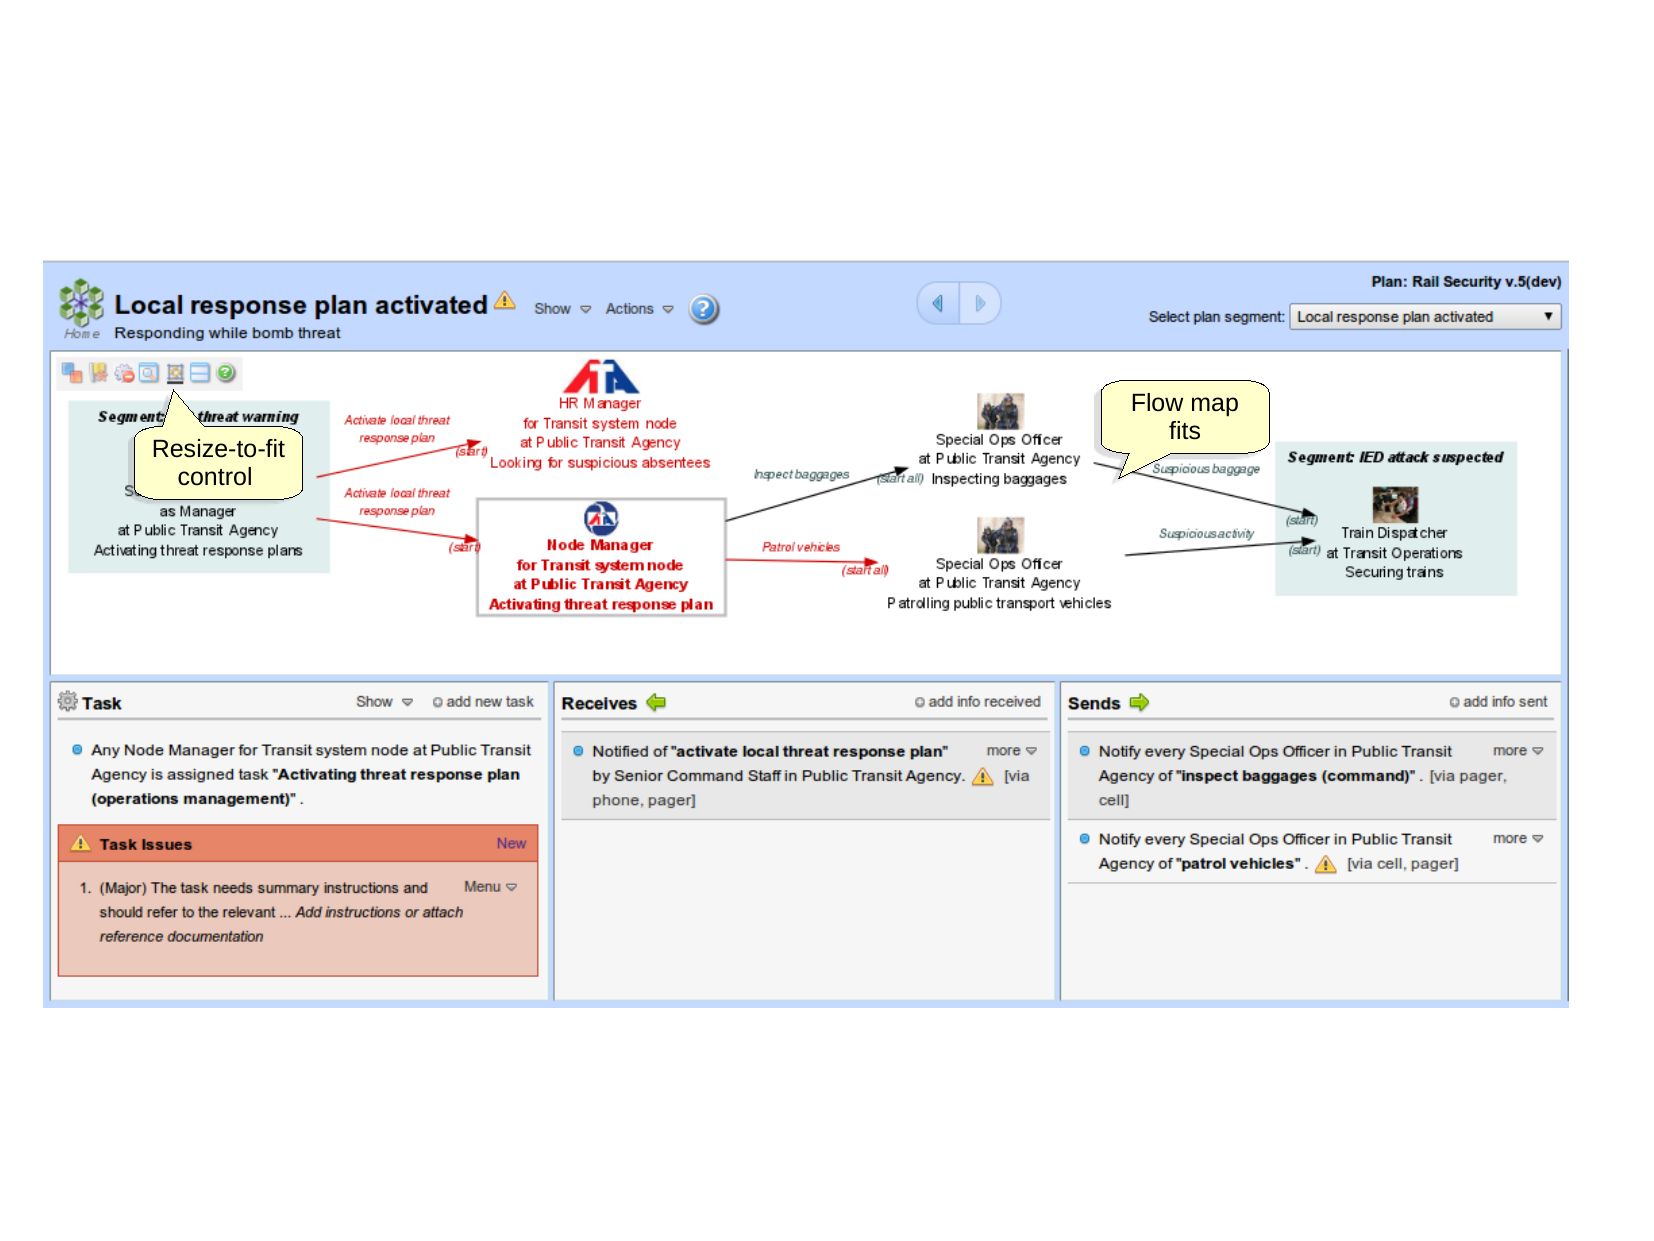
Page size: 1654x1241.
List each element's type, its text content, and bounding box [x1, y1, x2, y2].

text_box Flow map fits [1101, 380, 1270, 479]
text_box Resize-to-fit control [134, 389, 303, 500]
picture [43, 260, 1569, 1008]
